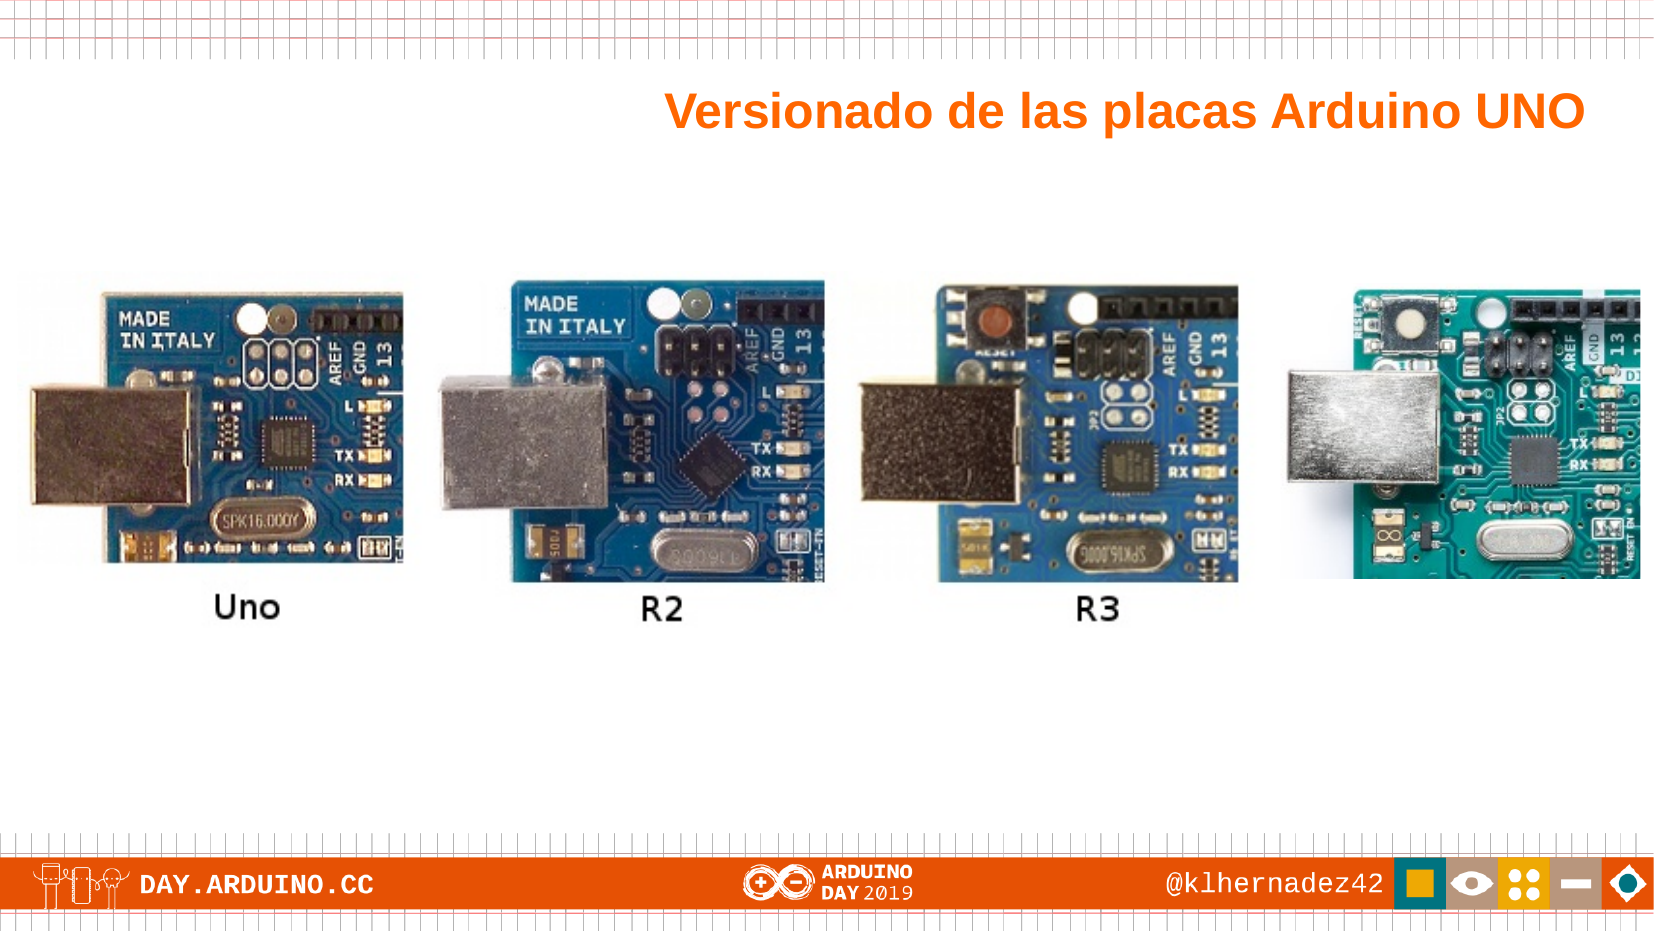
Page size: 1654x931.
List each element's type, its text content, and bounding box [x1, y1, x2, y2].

text_box Versionado de las placas Arduino UNO [649, 75, 1608, 147]
picture [0, 0, 1654, 931]
